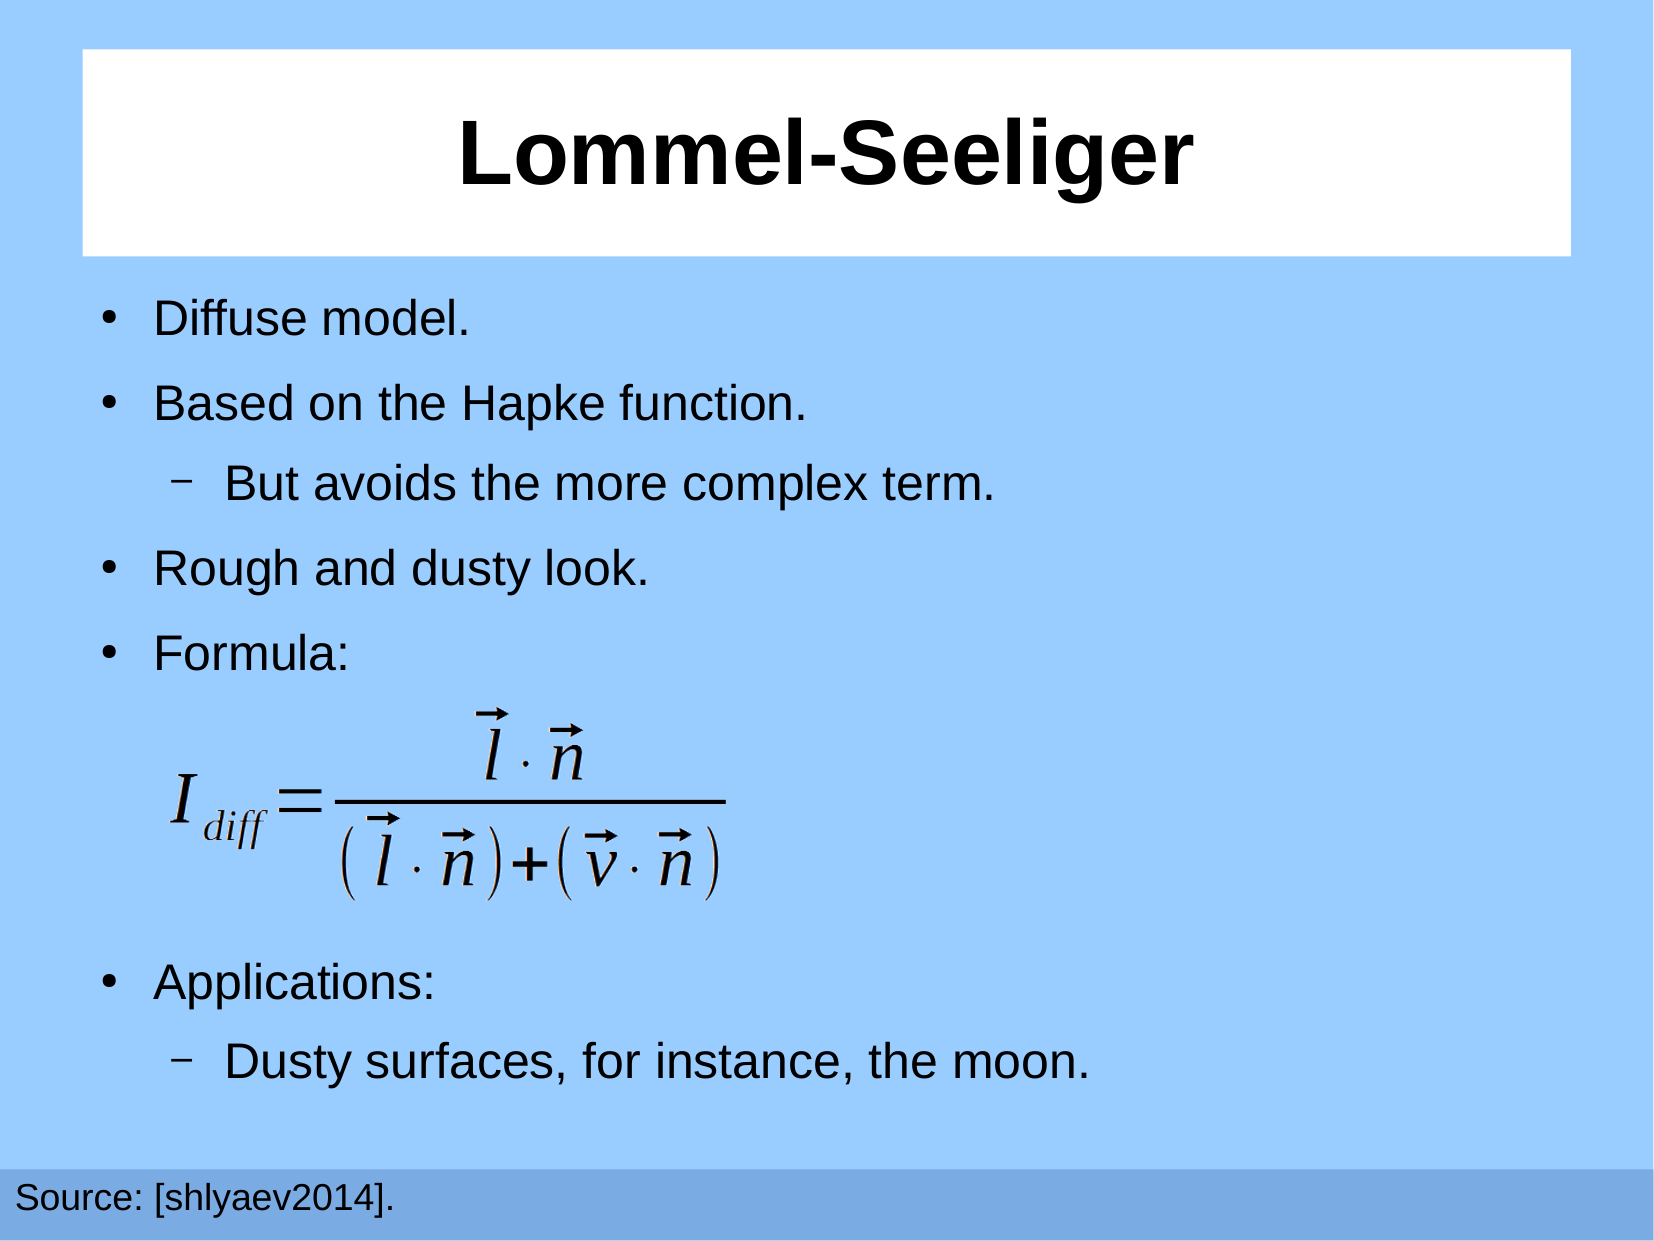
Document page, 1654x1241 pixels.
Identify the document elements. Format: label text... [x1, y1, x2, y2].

text_box Source: [shlyaev2014]. [0, 1169, 1654, 1241]
list Diffuse model. Based on the Hapke function. But avoids the more complex term. Rough and dusty look. Formula: Applications: Dusty surfaces, for instance, the moon. [82, 290, 1571, 1169]
title Lommel-Seeliger [82, 49, 1571, 257]
picture [161, 702, 733, 910]
